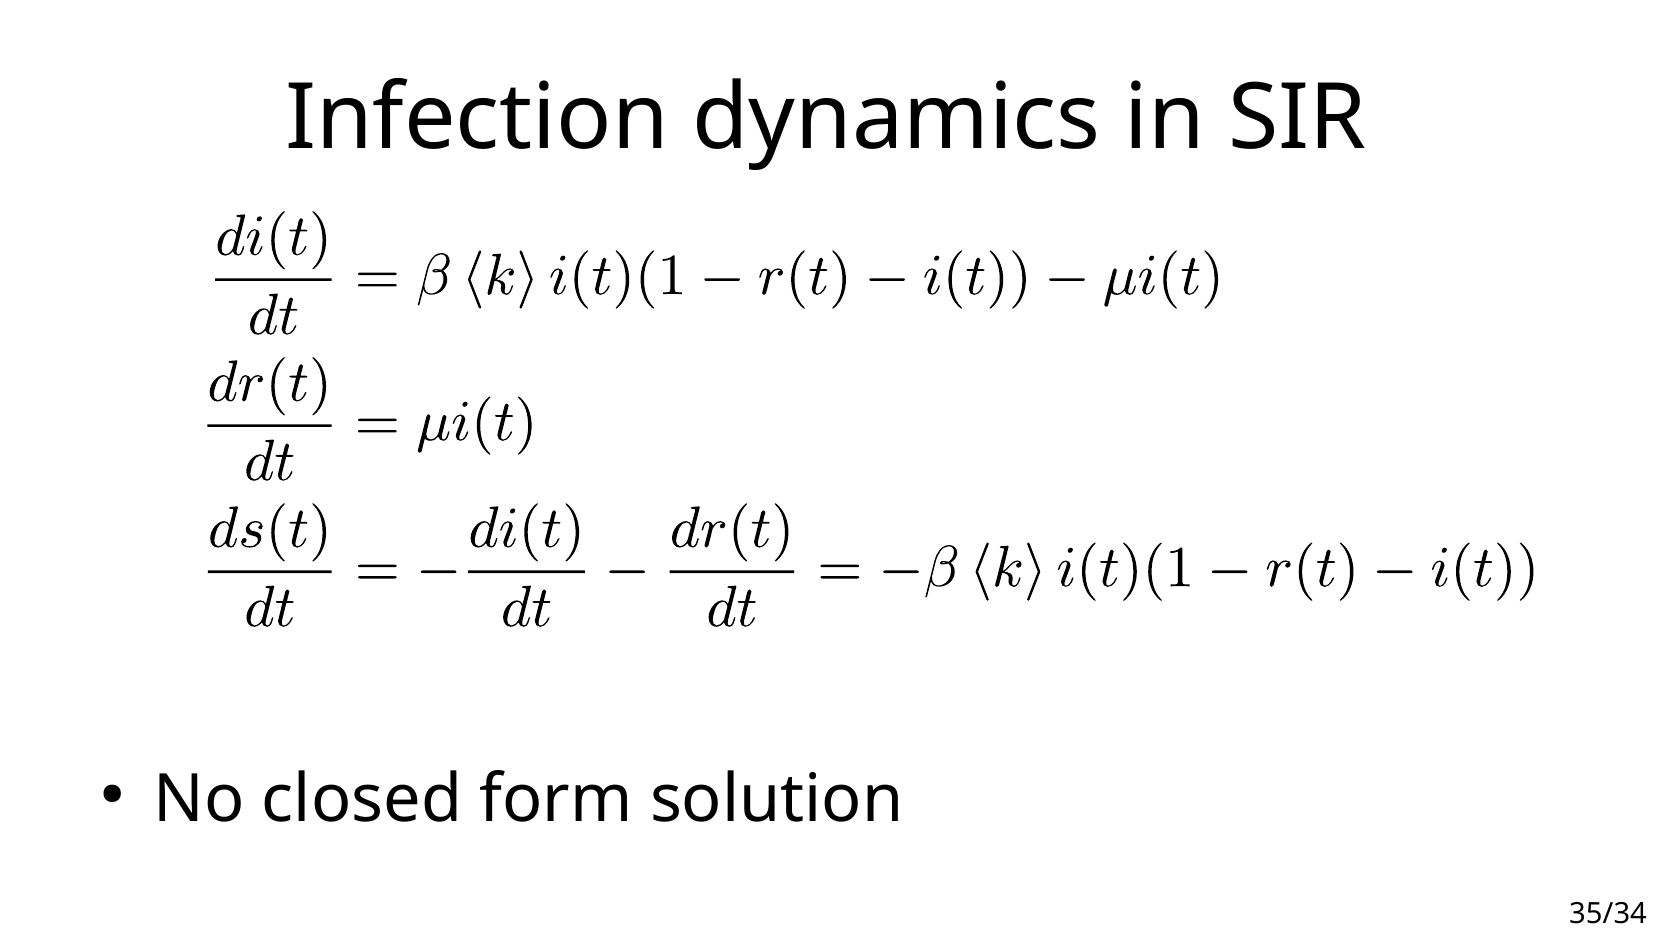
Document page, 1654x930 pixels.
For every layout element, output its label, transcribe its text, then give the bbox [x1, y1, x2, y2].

text_box [207, 211, 1540, 627]
list No closed form solution [82, 750, 1571, 876]
title Infection dynamics in SIR [82, 1, 1571, 225]
